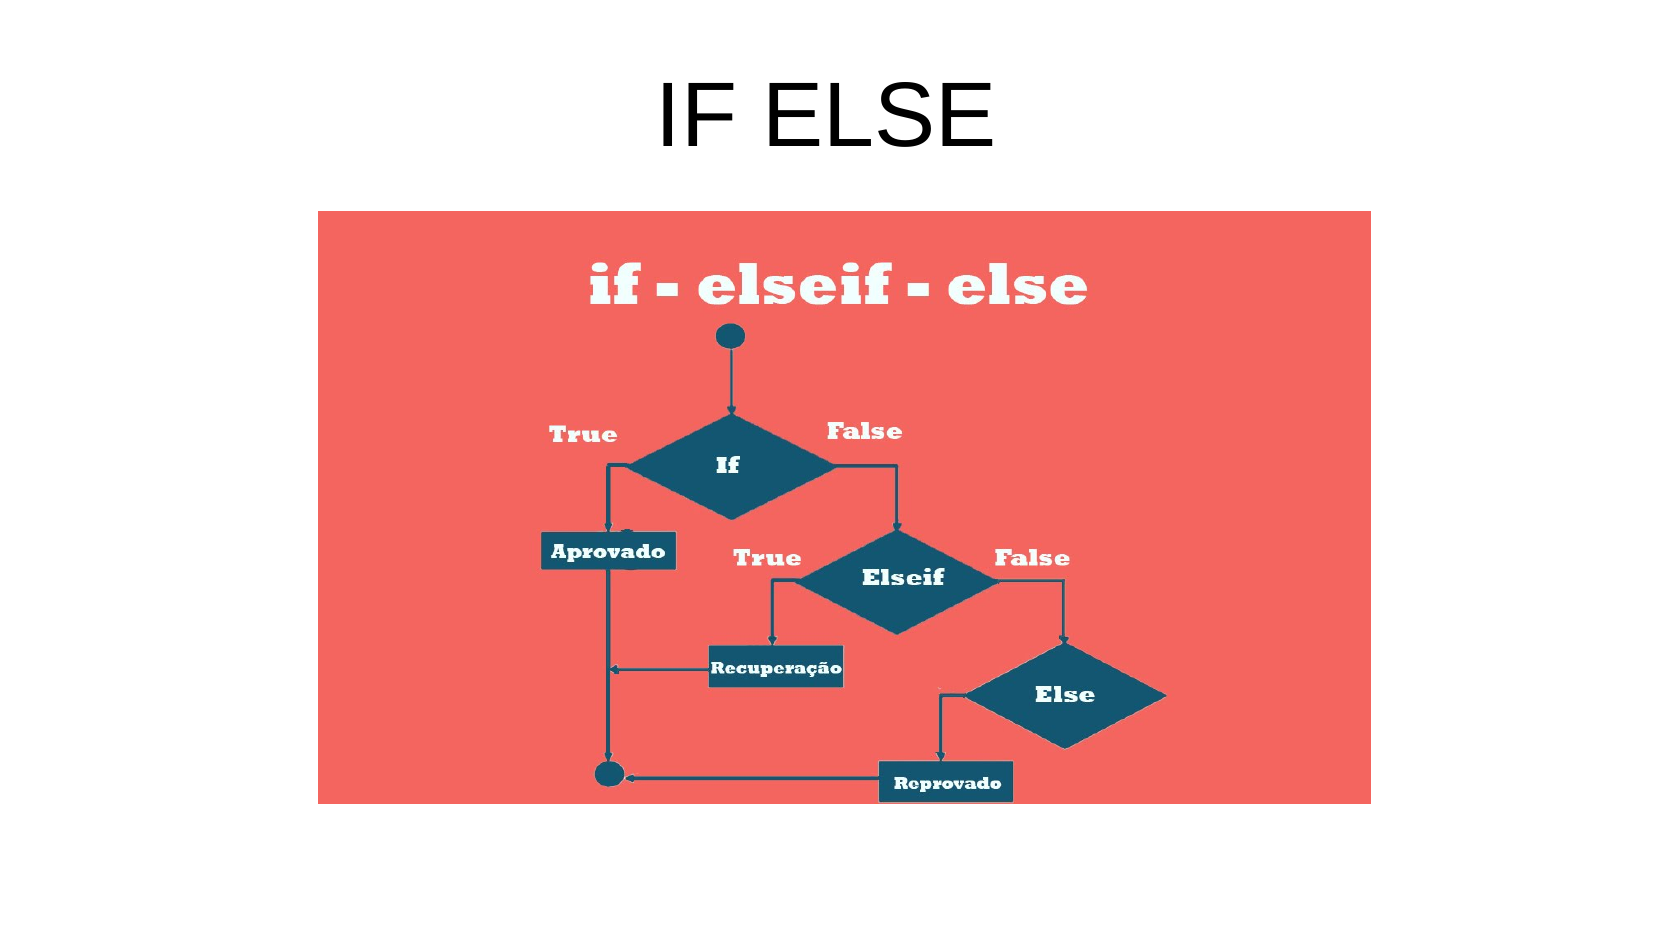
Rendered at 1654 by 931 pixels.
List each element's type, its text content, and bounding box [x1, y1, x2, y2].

picture [318, 211, 1371, 804]
title IF ELSE [82, 37, 1571, 193]
